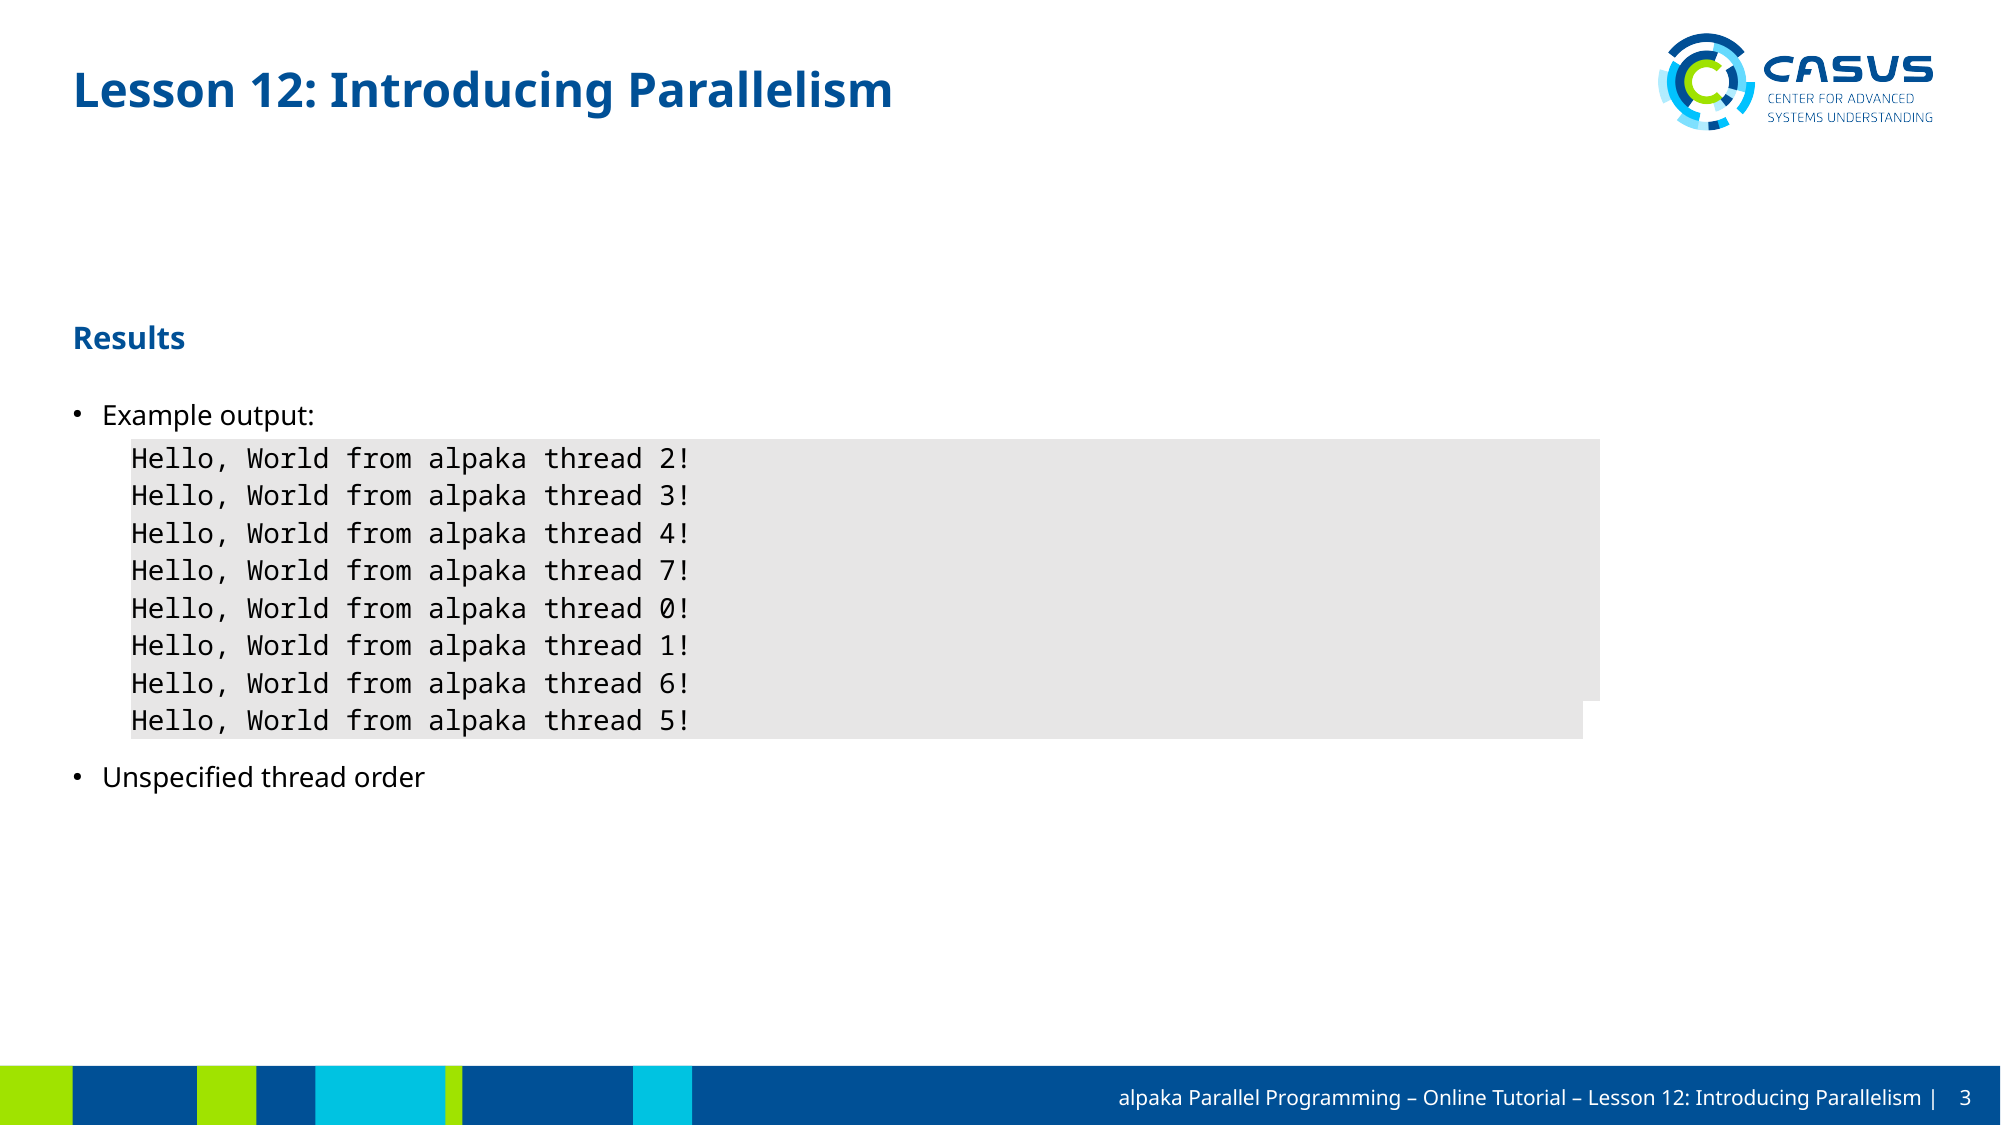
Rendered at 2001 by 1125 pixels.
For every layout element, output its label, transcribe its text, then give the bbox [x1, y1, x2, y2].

picture [1658, 33, 1933, 131]
list Results Example output: Hello, World from alpaka thread 2! Hello, World from alpaka thread 3! Hello, World from alpaka thread 4! Hello, World from alpaka thread 7! Hello, World from alpaka thread 0! Hello, World from alpaka thread 1! Hello, World from alpaka thread 6! Hello, World from alpaka thread 5! Unspecified thread order [72, 316, 1620, 979]
title Lesson 12: Introducing Parallelism [72, 54, 1620, 123]
